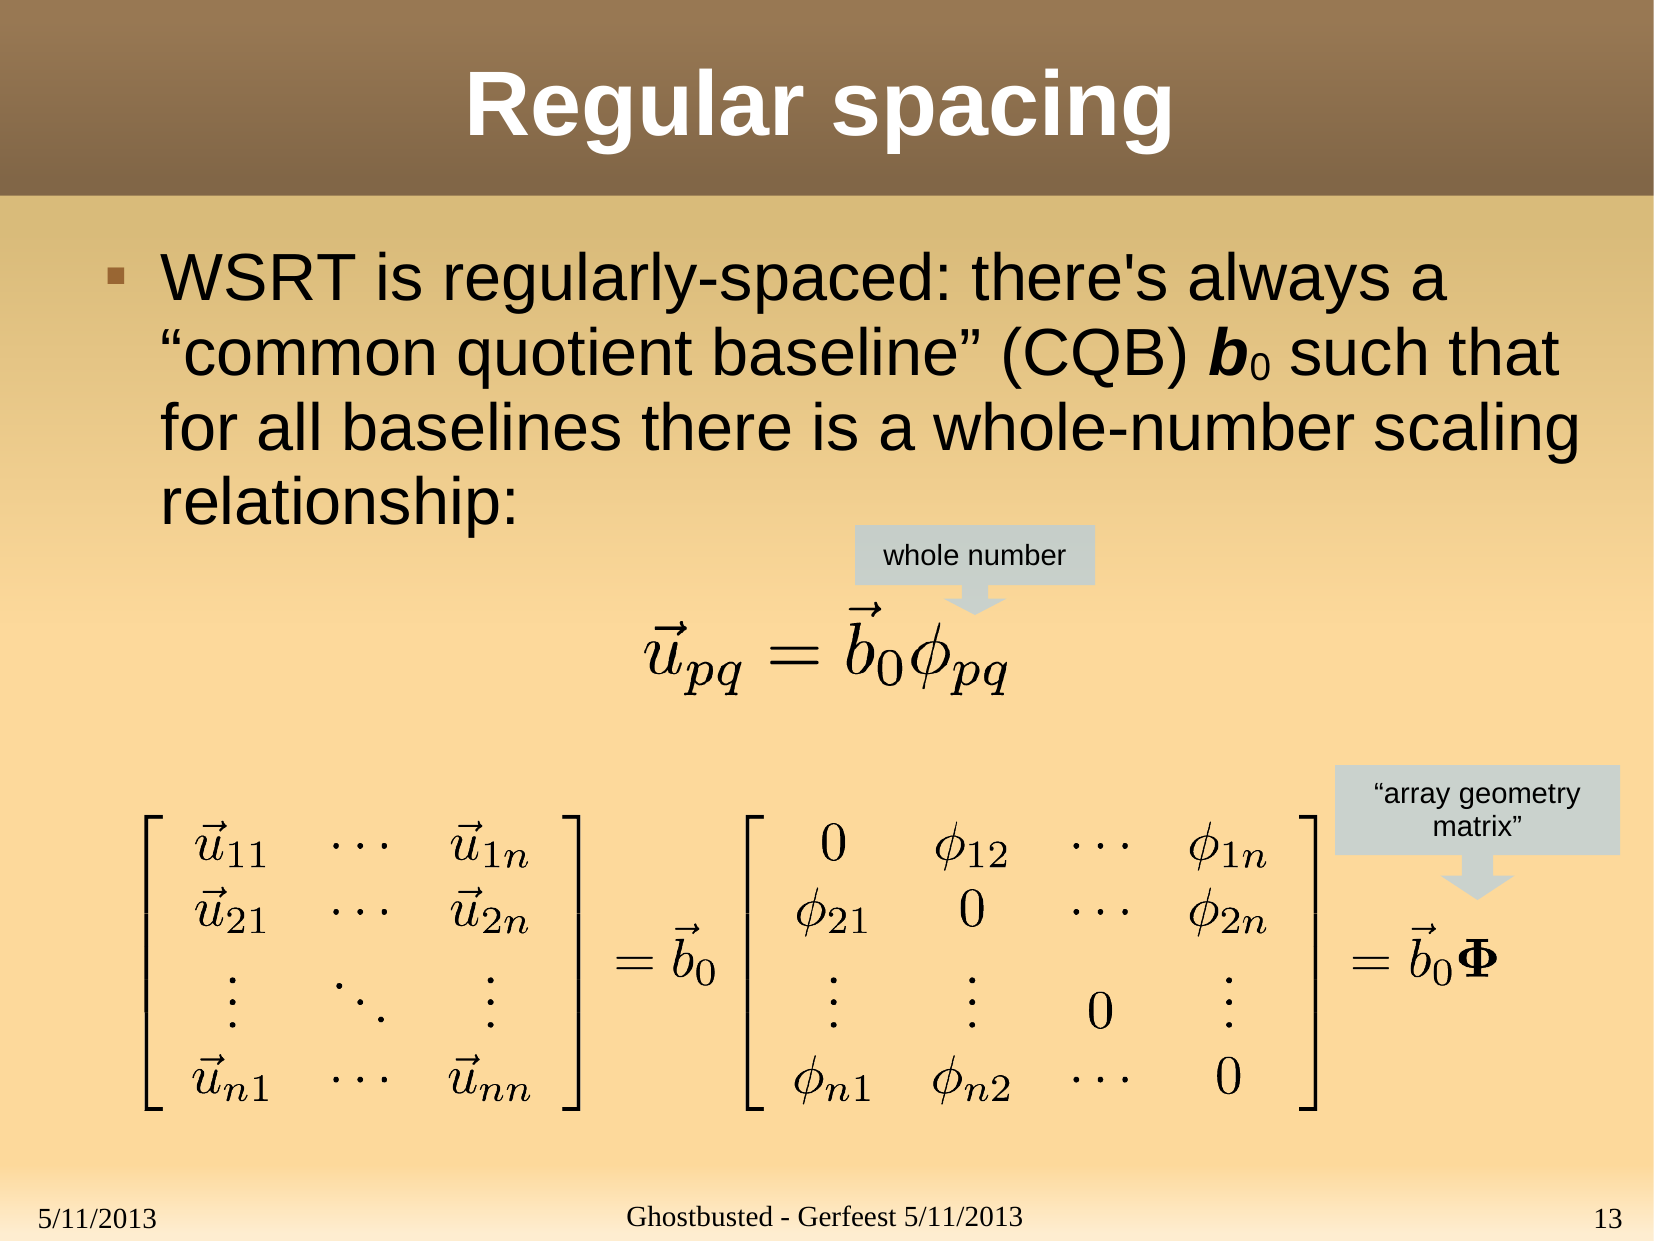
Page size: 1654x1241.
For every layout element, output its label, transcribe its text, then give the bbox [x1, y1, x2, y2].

text_box “array geometry matrix” [1335, 765, 1621, 901]
text_box whole number [855, 525, 1096, 616]
list WSRT is regularly-spaced: there's always a “common quotient baseline” (CQB) b0 such that for all baselines there is a whole-number scaling relationship: [90, 240, 1591, 1141]
title Regular spacing [76, 0, 1565, 208]
picture [0, 0, 1654, 1241]
